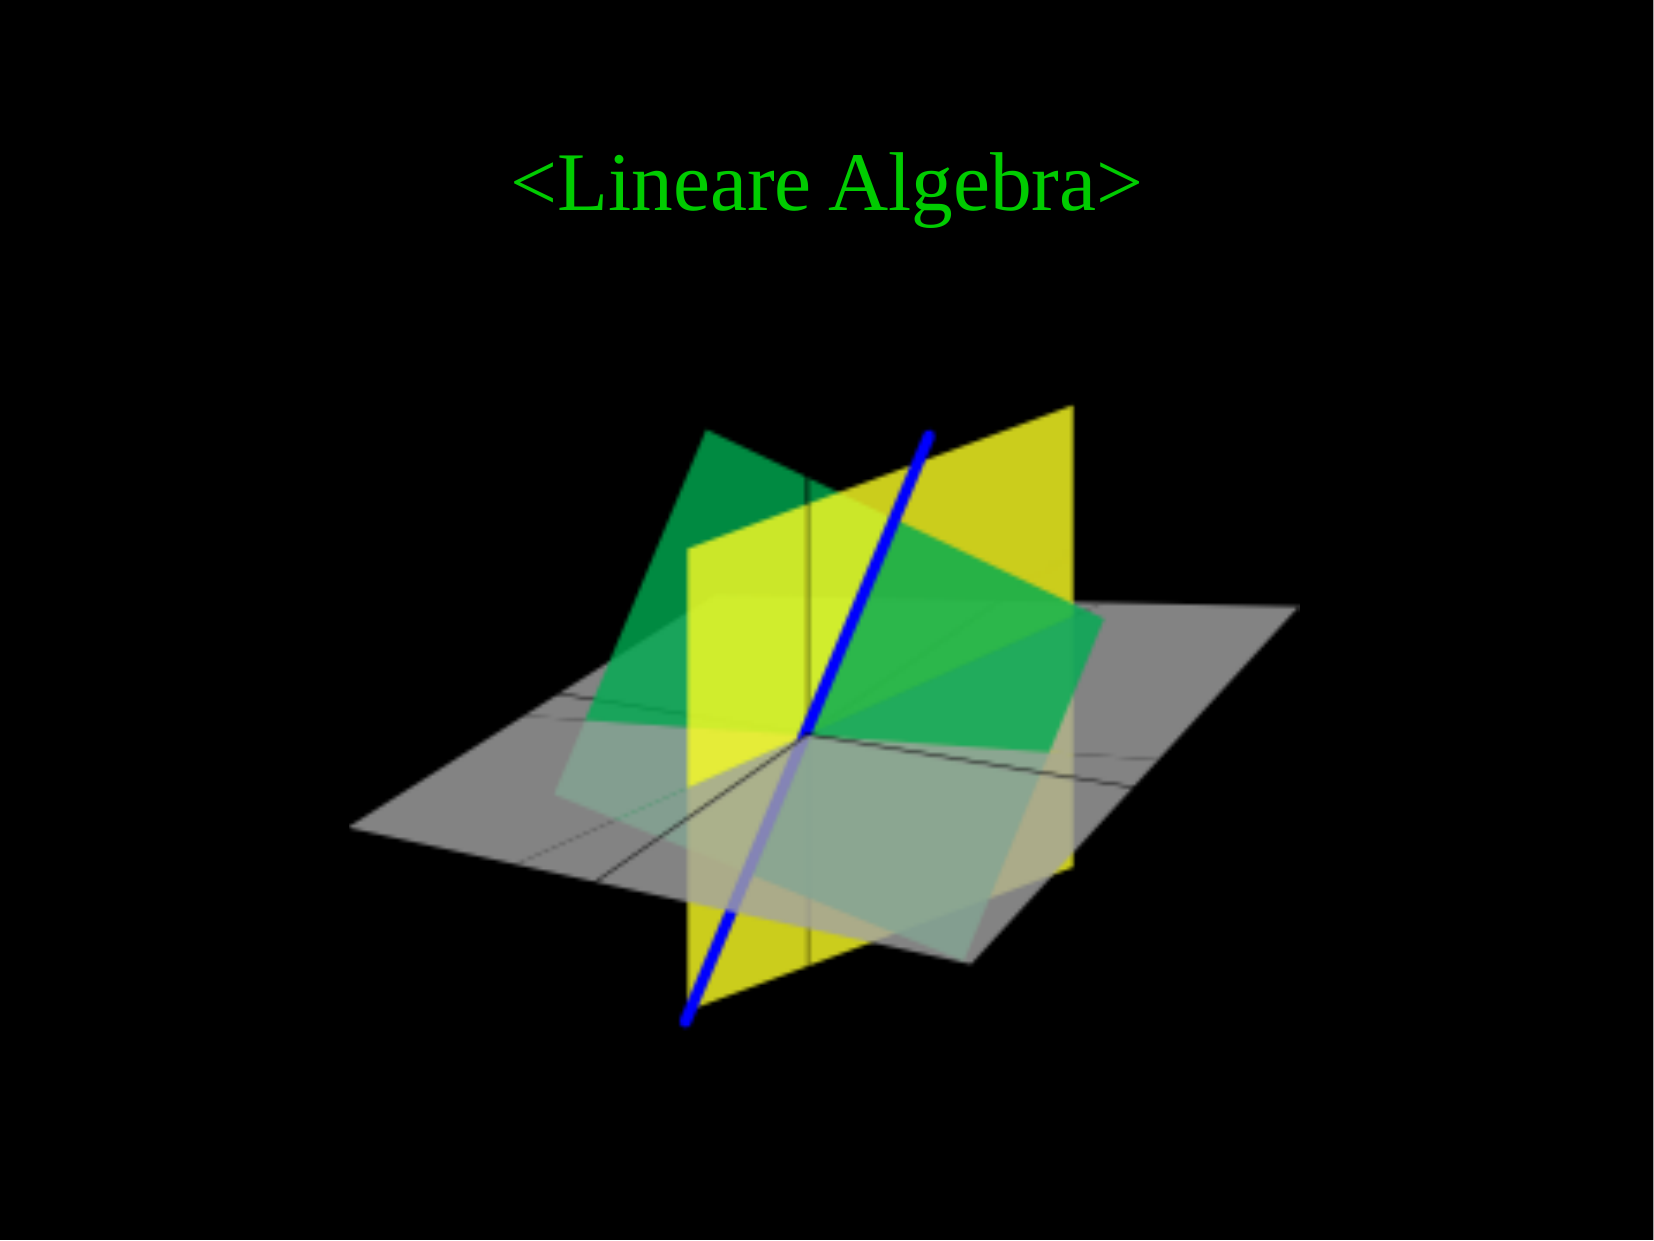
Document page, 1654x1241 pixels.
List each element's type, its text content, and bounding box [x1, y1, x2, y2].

text_box <Lineare Algebra> [496, 129, 1193, 329]
picture [349, 354, 1300, 1063]
